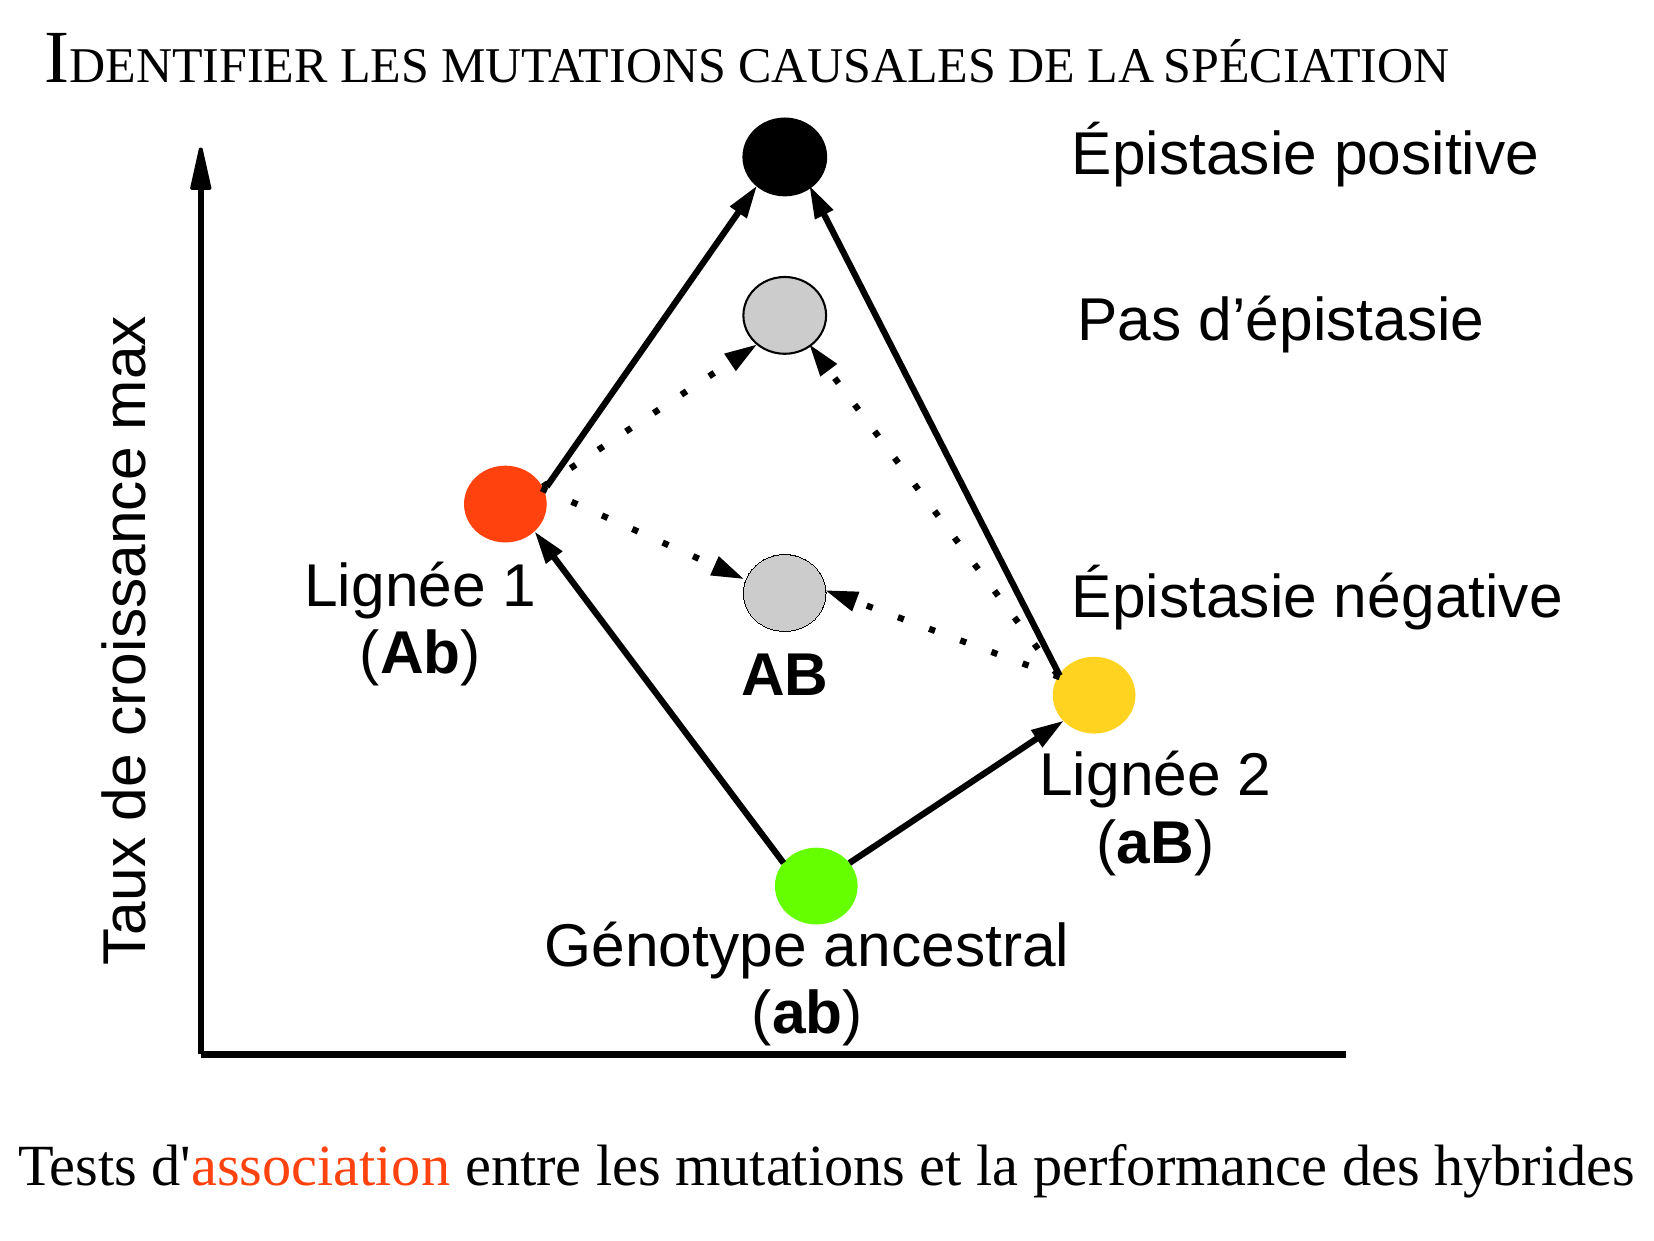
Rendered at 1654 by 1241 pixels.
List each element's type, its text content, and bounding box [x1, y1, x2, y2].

text_box [743, 118, 827, 196]
text_box [1052, 656, 1136, 734]
text_box Pas d’épistasie [1062, 278, 1501, 361]
text_box Taux de croissance max [83, 300, 166, 981]
text_box [743, 276, 827, 354]
text_box Tests d'association entre les mutations et la performance des hybrides [3, 1125, 1651, 1206]
text_box [743, 554, 827, 632]
text_box Lignée 1 (Ab) [289, 544, 552, 695]
text_box Épistasie positive [1057, 112, 1555, 196]
text_box Lignée 2 (aB) [1024, 733, 1287, 884]
text_box IDENTIFIER LES MUTATIONS CAUSALES DE LA SPÉCIATION [30, 8, 1465, 107]
text_box AB [726, 633, 844, 716]
text_box Épistasie négative [1057, 555, 1579, 639]
text_box [463, 465, 547, 543]
text_box Génotype ancestral (ab) [529, 904, 1086, 1051]
text_box [774, 847, 858, 904]
